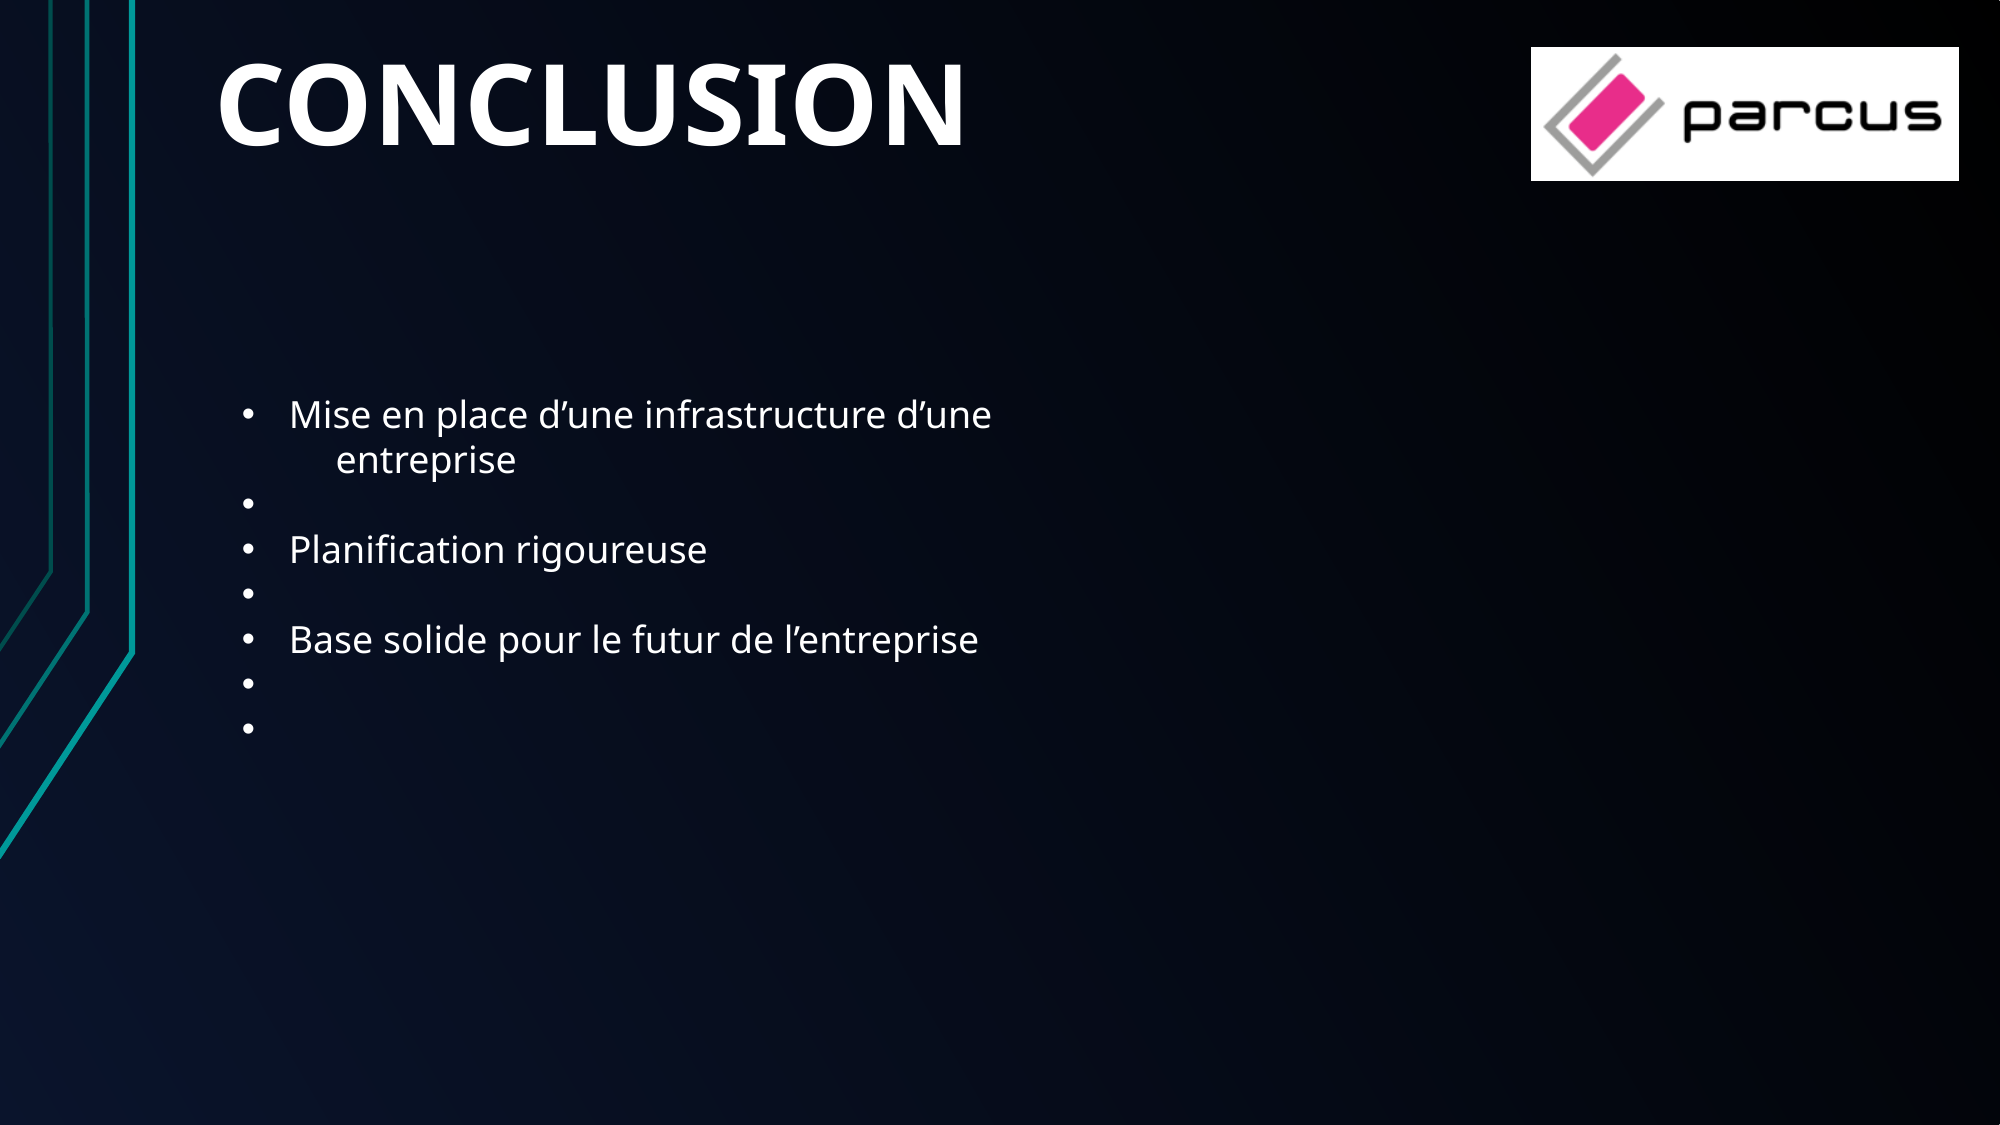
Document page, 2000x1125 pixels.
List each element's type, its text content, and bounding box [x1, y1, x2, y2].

title CONCLUSION [194, 13, 1894, 181]
text_box Mise en place d’une infrastructure d’une entreprise Planification rigoureuse Base solide pour le futur de l’entreprise [226, 383, 1140, 718]
picture [1531, 47, 1959, 181]
